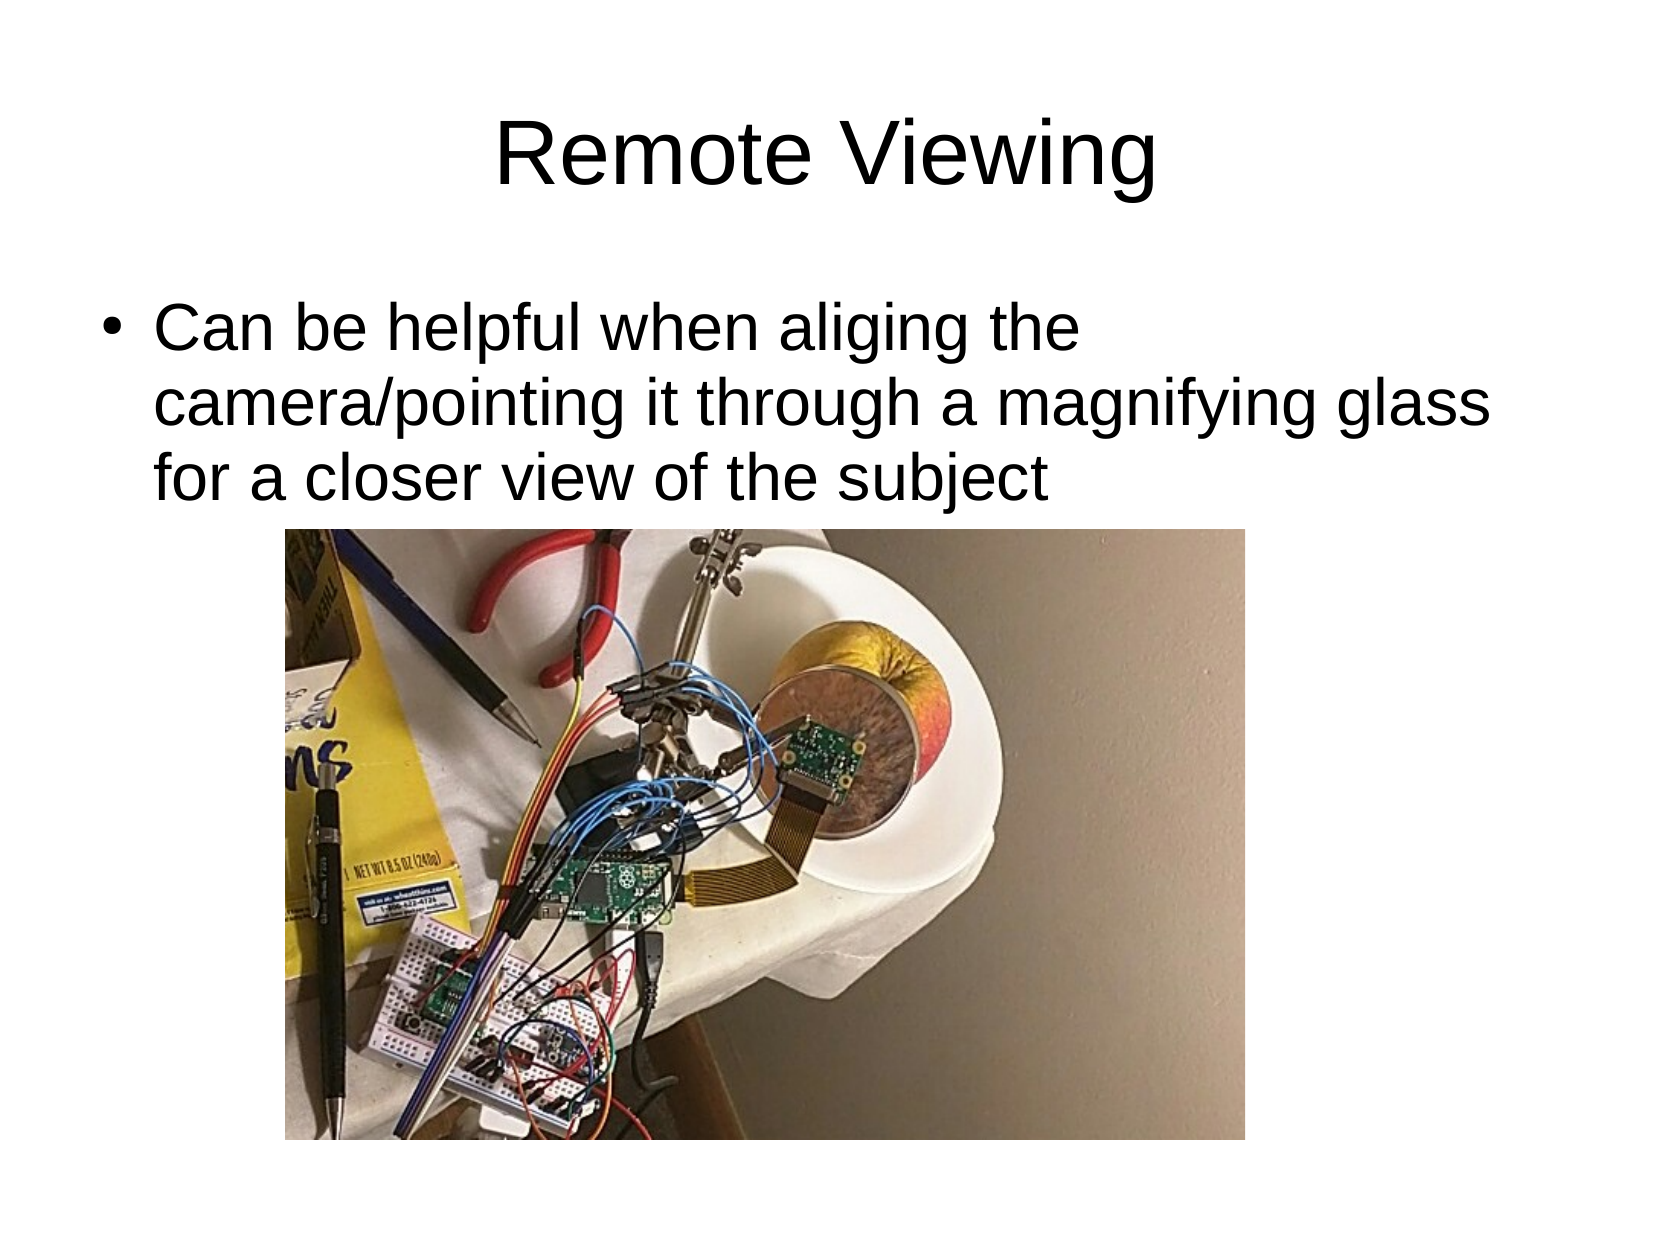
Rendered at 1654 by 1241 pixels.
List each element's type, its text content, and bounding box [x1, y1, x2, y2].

picture [285, 529, 1246, 1141]
list Can be helpful when aliging the camera/pointing it through a magnifying glass for a closer view of the subject [82, 290, 1571, 634]
title Remote Viewing [82, 49, 1571, 257]
